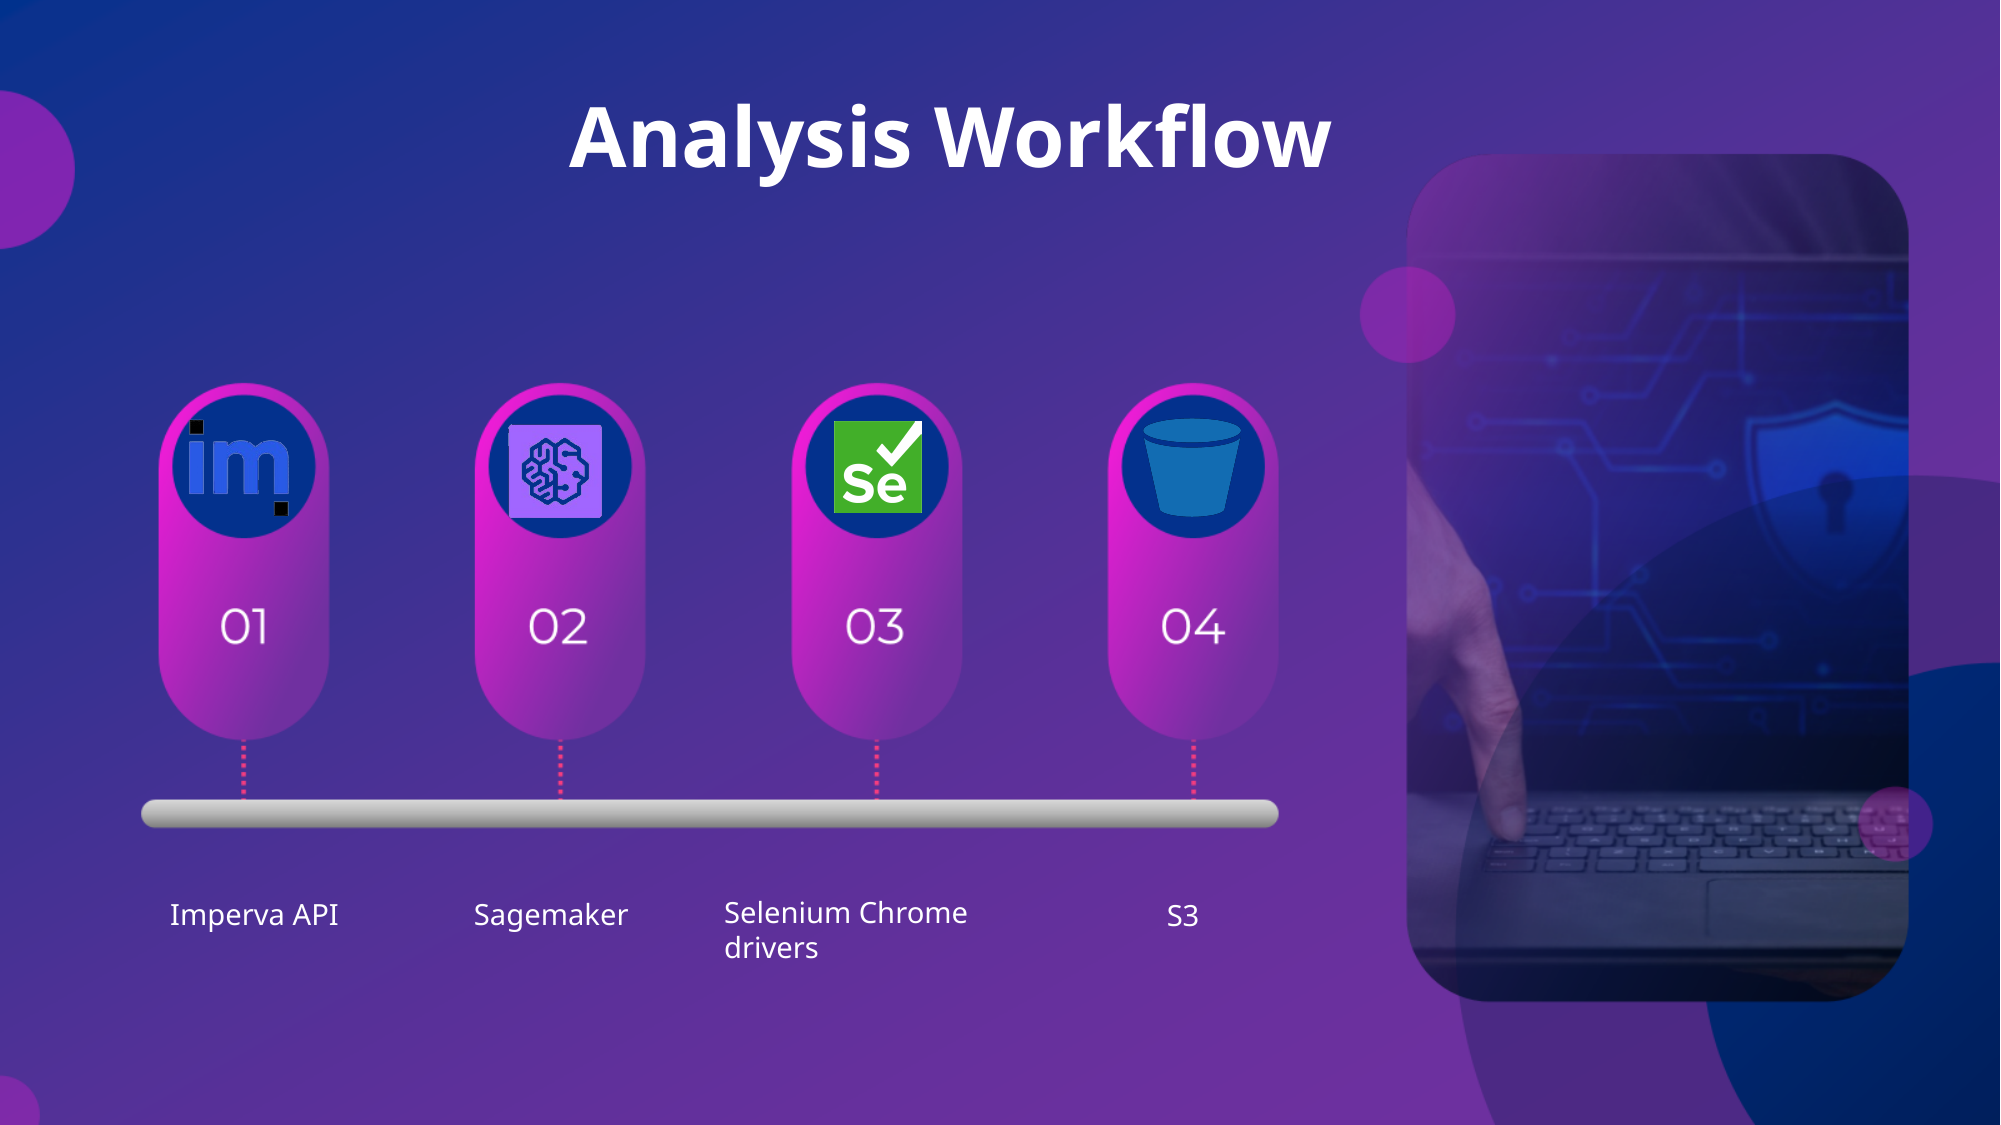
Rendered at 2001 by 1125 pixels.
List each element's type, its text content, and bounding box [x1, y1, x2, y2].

text_box Analysis Workflow [306, 42, 1597, 227]
text_box S3 [1151, 882, 1232, 948]
picture [0, 0, 2000, 1125]
text_box Selenium Chrome drivers [709, 878, 1074, 979]
text_box Sagemaker [458, 881, 651, 947]
text_box Imperva API [155, 881, 356, 947]
